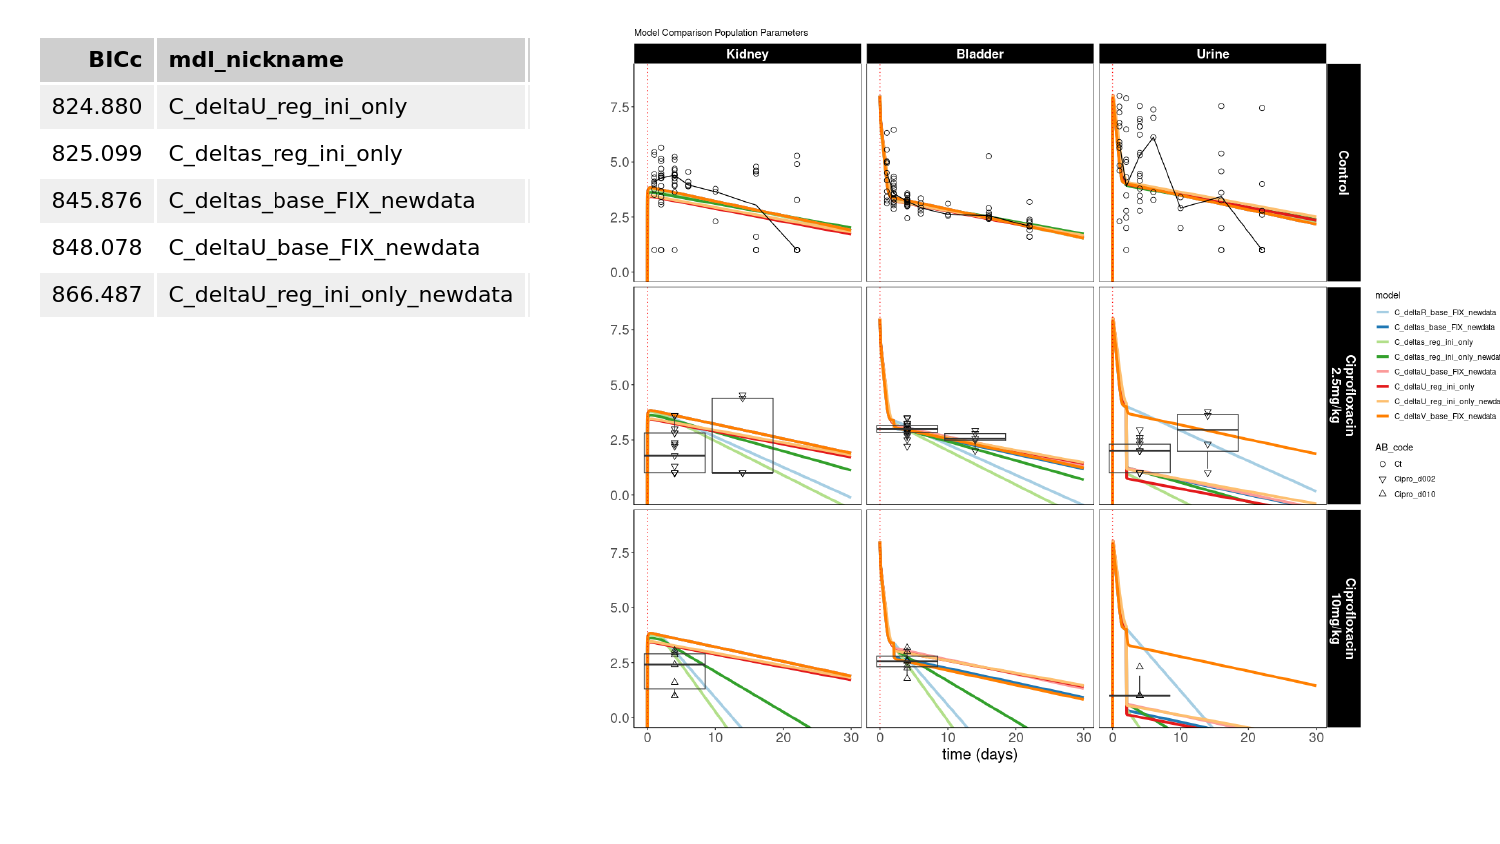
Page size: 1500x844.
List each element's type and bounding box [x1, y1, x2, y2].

picture [588, 24, 1500, 767]
picture [24, 24, 530, 328]
